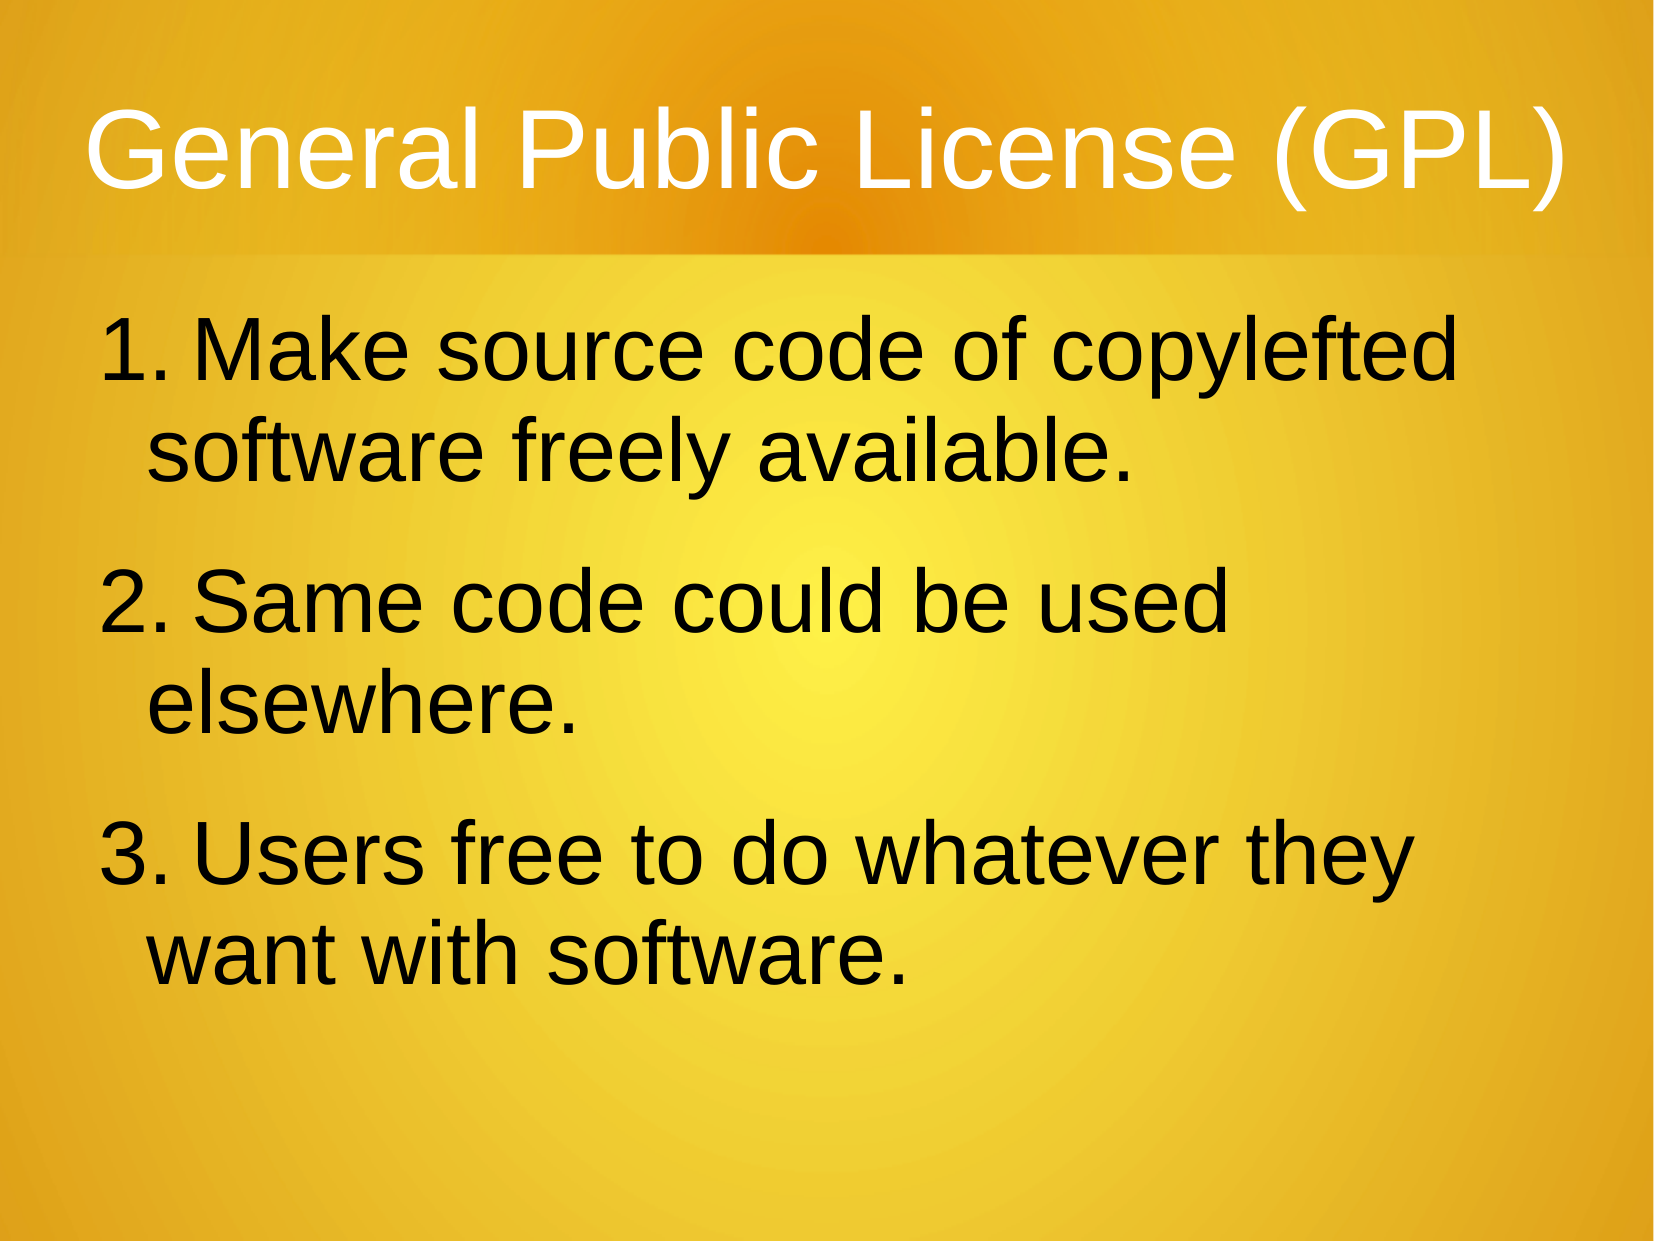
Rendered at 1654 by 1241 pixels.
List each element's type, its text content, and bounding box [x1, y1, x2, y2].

title General Public License (GPL) [82, 47, 1571, 252]
picture [0, 0, 1654, 1241]
list Make source code of copylefted software freely available. Same code could be used elsewhere. Users free to do whatever they want with software. [82, 299, 1571, 1019]
